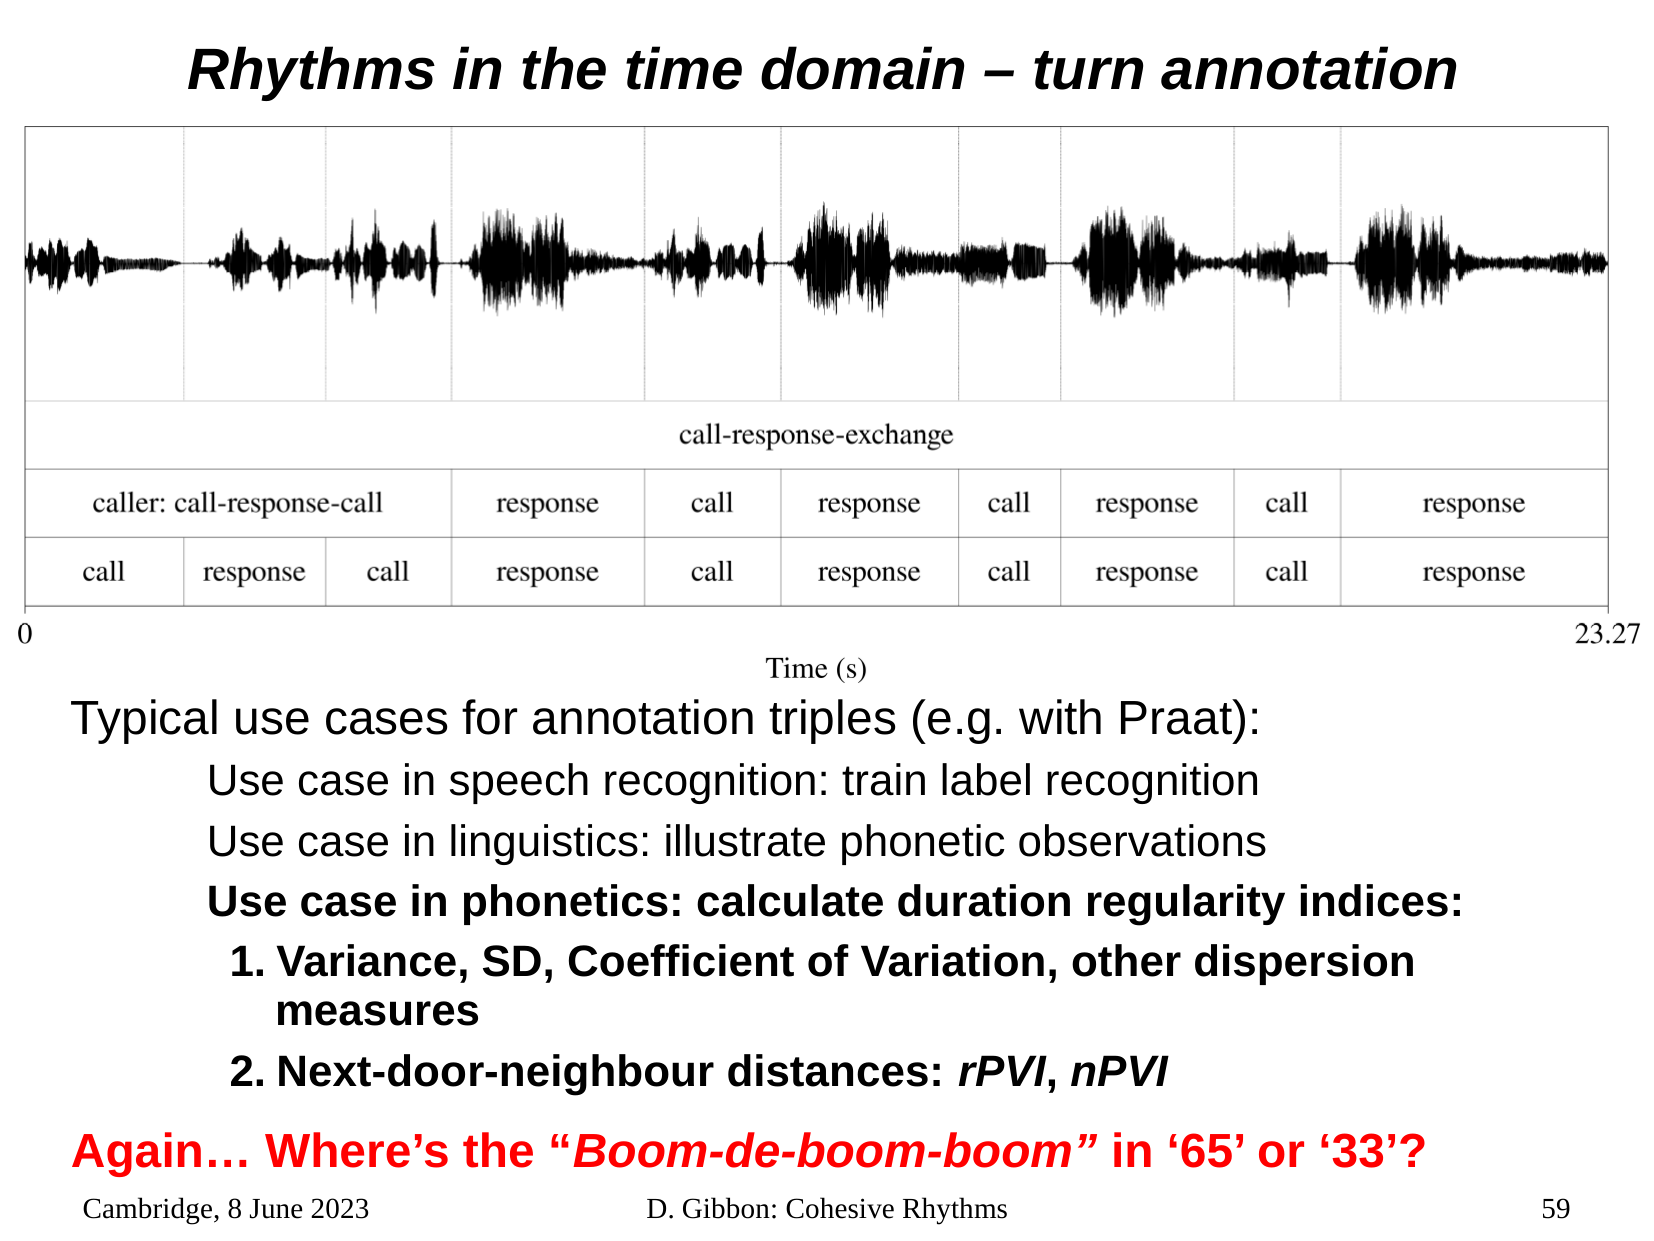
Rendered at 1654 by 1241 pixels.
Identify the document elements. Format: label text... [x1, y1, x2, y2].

picture [2, 112, 1654, 688]
title Rhythms in the time domain – turn annotation [11, 19, 1636, 119]
list Typical use cases for annotation triples (e.g. with Praat): Use case in speech recognition: train label recognition Use case in linguistics: illustrate phonetic observations Use case in phonetics: calculate duration regularity indices: Variance, SD, Coefficient of Variation, other dispersion measures Next-door-neighbour distances: rPVI, nPVI Again… Where’s the “Boom-de-boom-boom” in ‘65’ or ‘33’? [70, 690, 1595, 1182]
